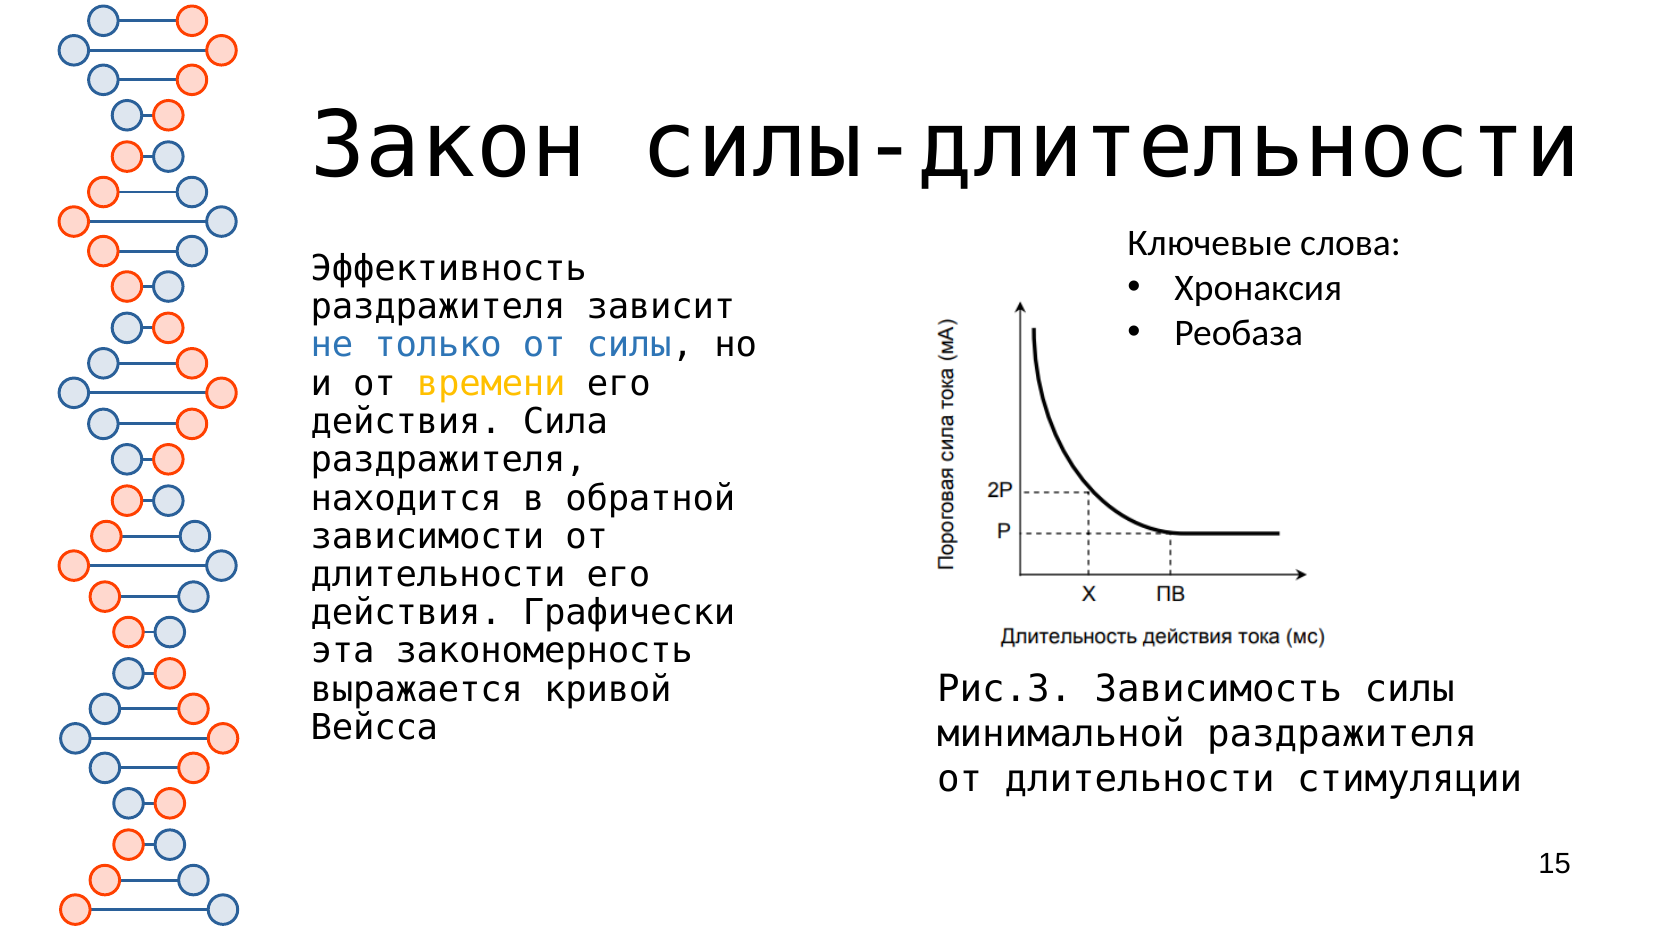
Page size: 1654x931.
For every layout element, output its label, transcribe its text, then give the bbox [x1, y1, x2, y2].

text_box Рис.3. Зависимость силы минимальной раздражителя от длительности стимуляции [922, 656, 1649, 807]
picture [886, 262, 1350, 657]
text_box Эффективность раздражителя зависит не только от силы, но и от времени его действия. Сила раздражителя, находится в обратной зависимости от длительности его действия. Графически эта закономерность выражается кривой Вейсса [295, 242, 775, 763]
text_box Ключевые слова: Хронаксия Реобаза [1112, 210, 1417, 361]
title Закон силы-длительности [295, 67, 1647, 227]
